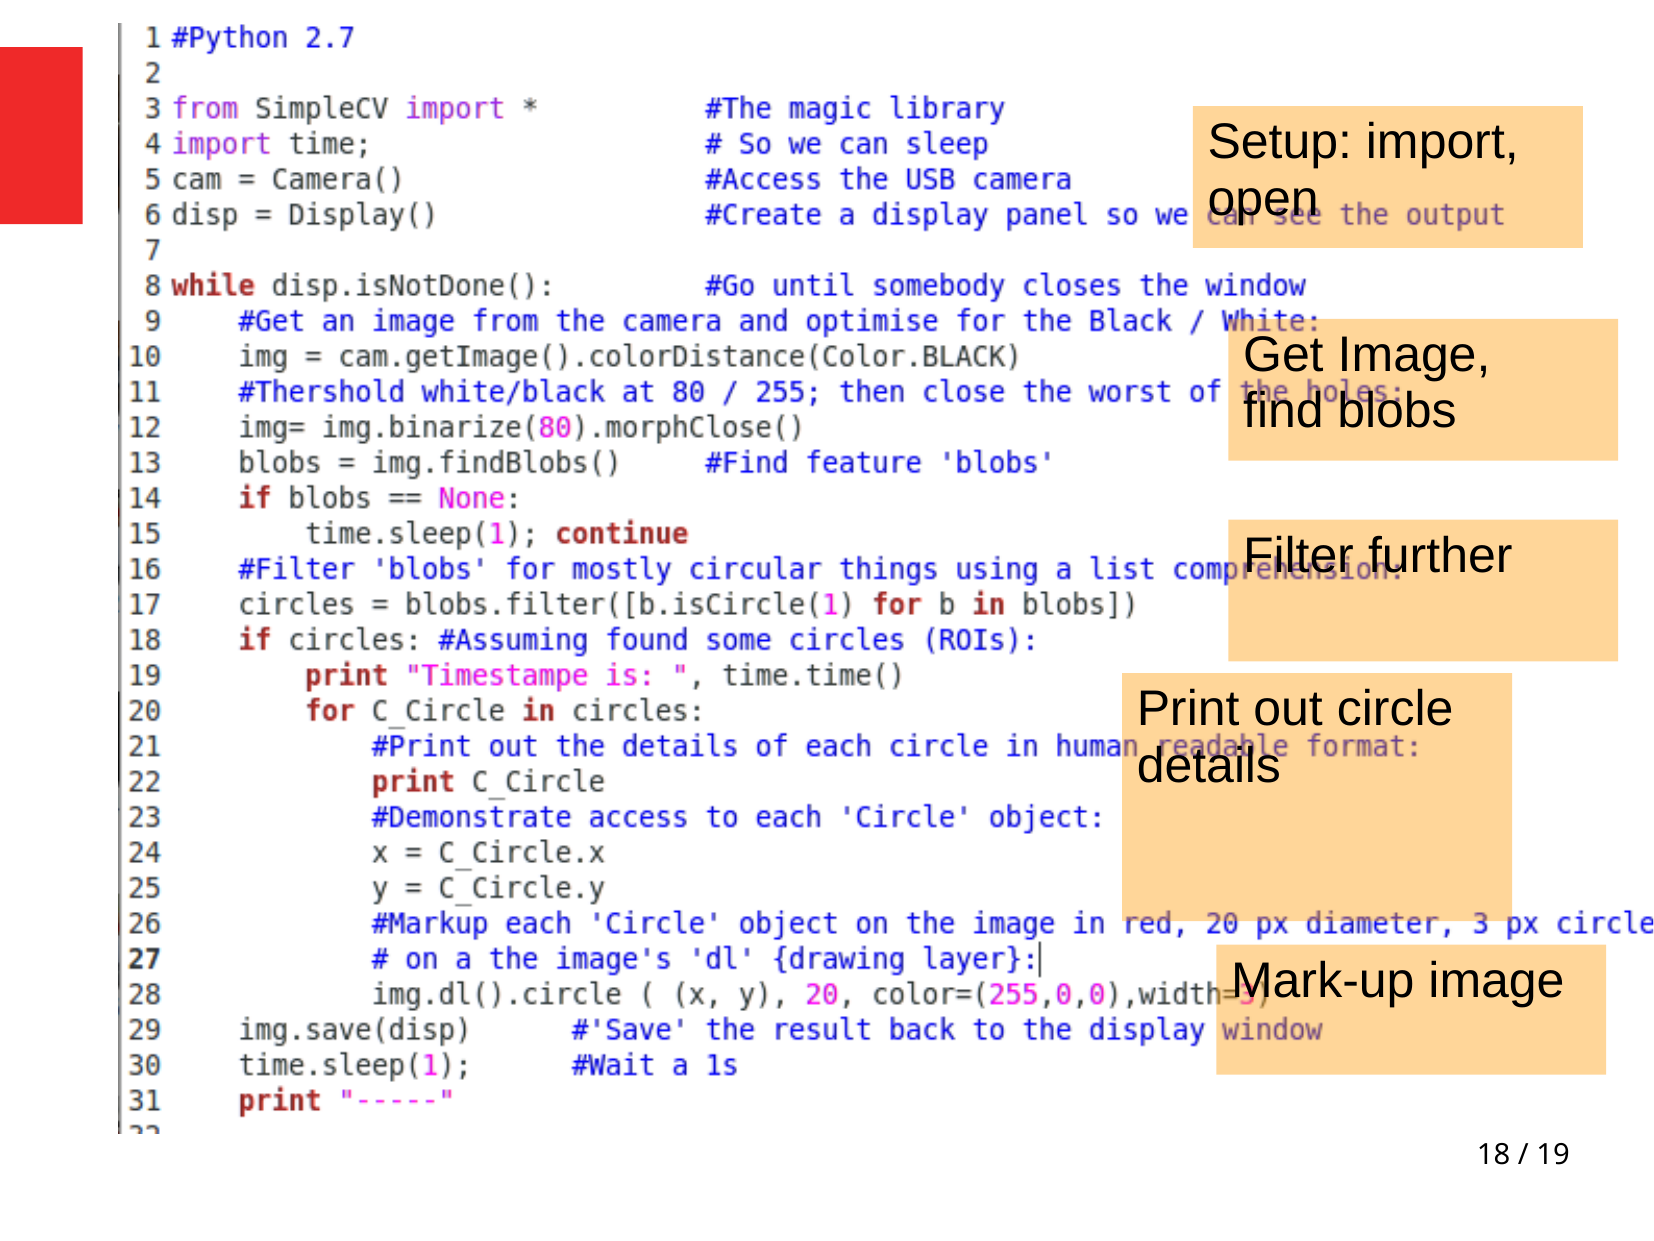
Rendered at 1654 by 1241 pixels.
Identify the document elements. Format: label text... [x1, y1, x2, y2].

text_box Filter further [1228, 519, 1619, 662]
picture [118, 23, 1654, 1134]
text_box Get Image, find blobs [1228, 318, 1619, 461]
text_box Mark-up image [1216, 944, 1607, 1075]
text_box Print out circle details [1122, 673, 1513, 922]
text_box Setup: import, open [1192, 106, 1583, 248]
